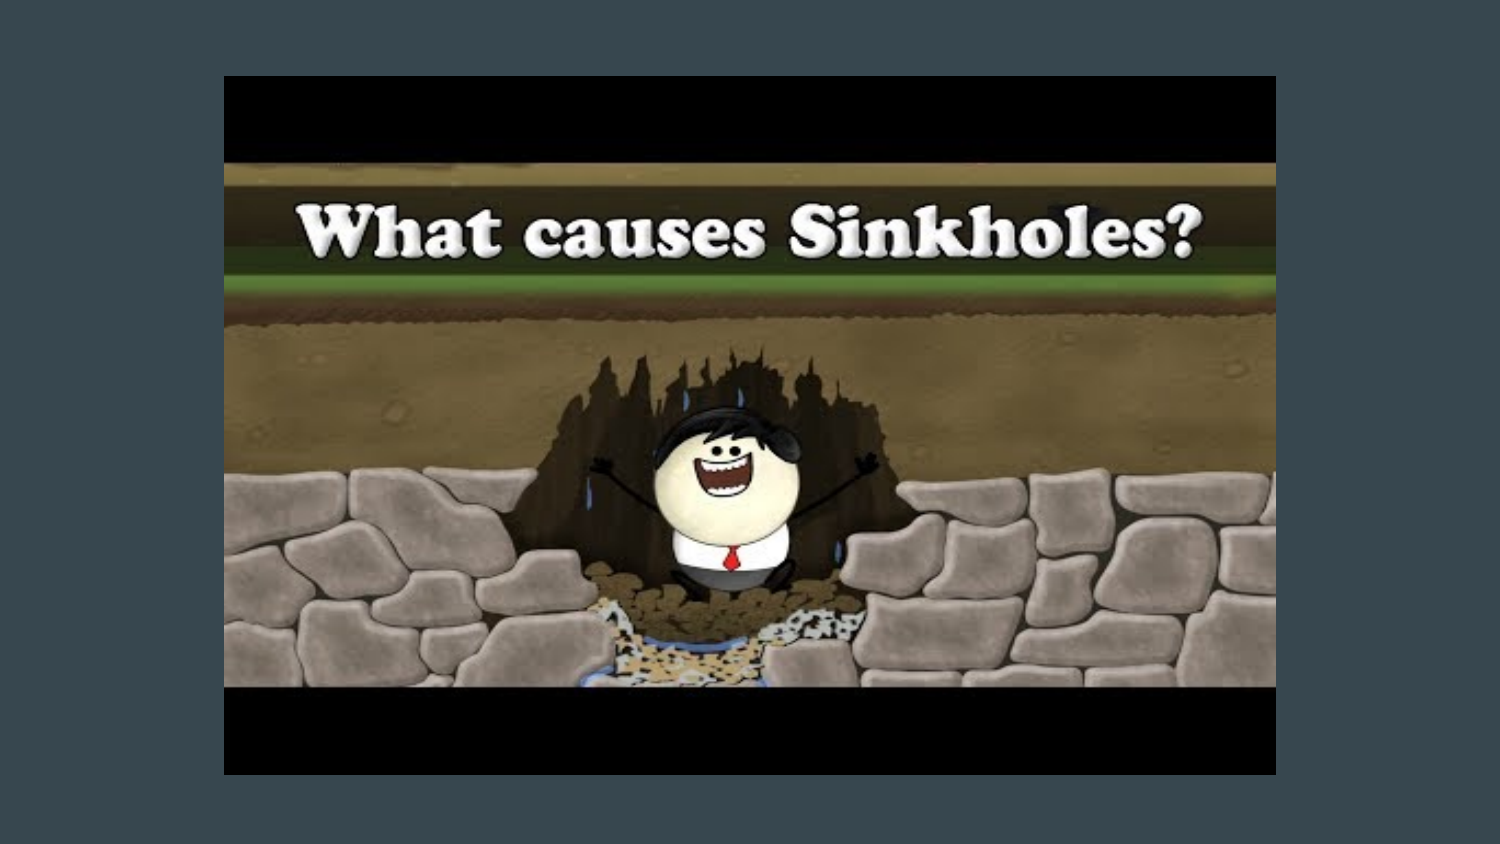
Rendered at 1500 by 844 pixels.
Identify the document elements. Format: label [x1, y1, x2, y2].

picture [224, 76, 1276, 775]
